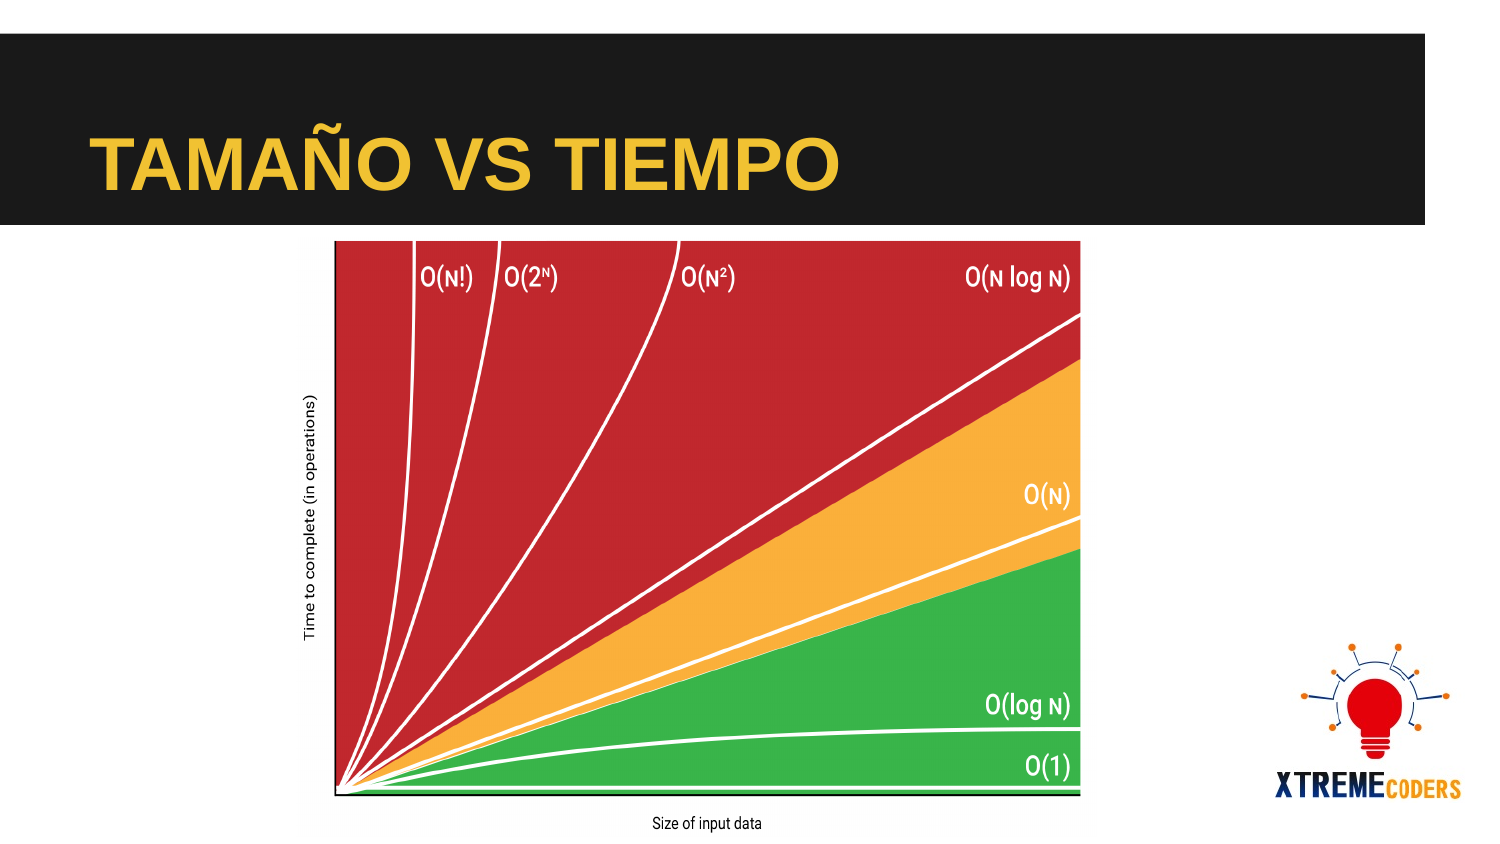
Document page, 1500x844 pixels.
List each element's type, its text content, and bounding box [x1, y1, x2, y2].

picture [1275, 640, 1465, 804]
picture [296, 237, 1097, 837]
text_box TAMAÑO VS TIEMPO [74, 33, 1425, 221]
